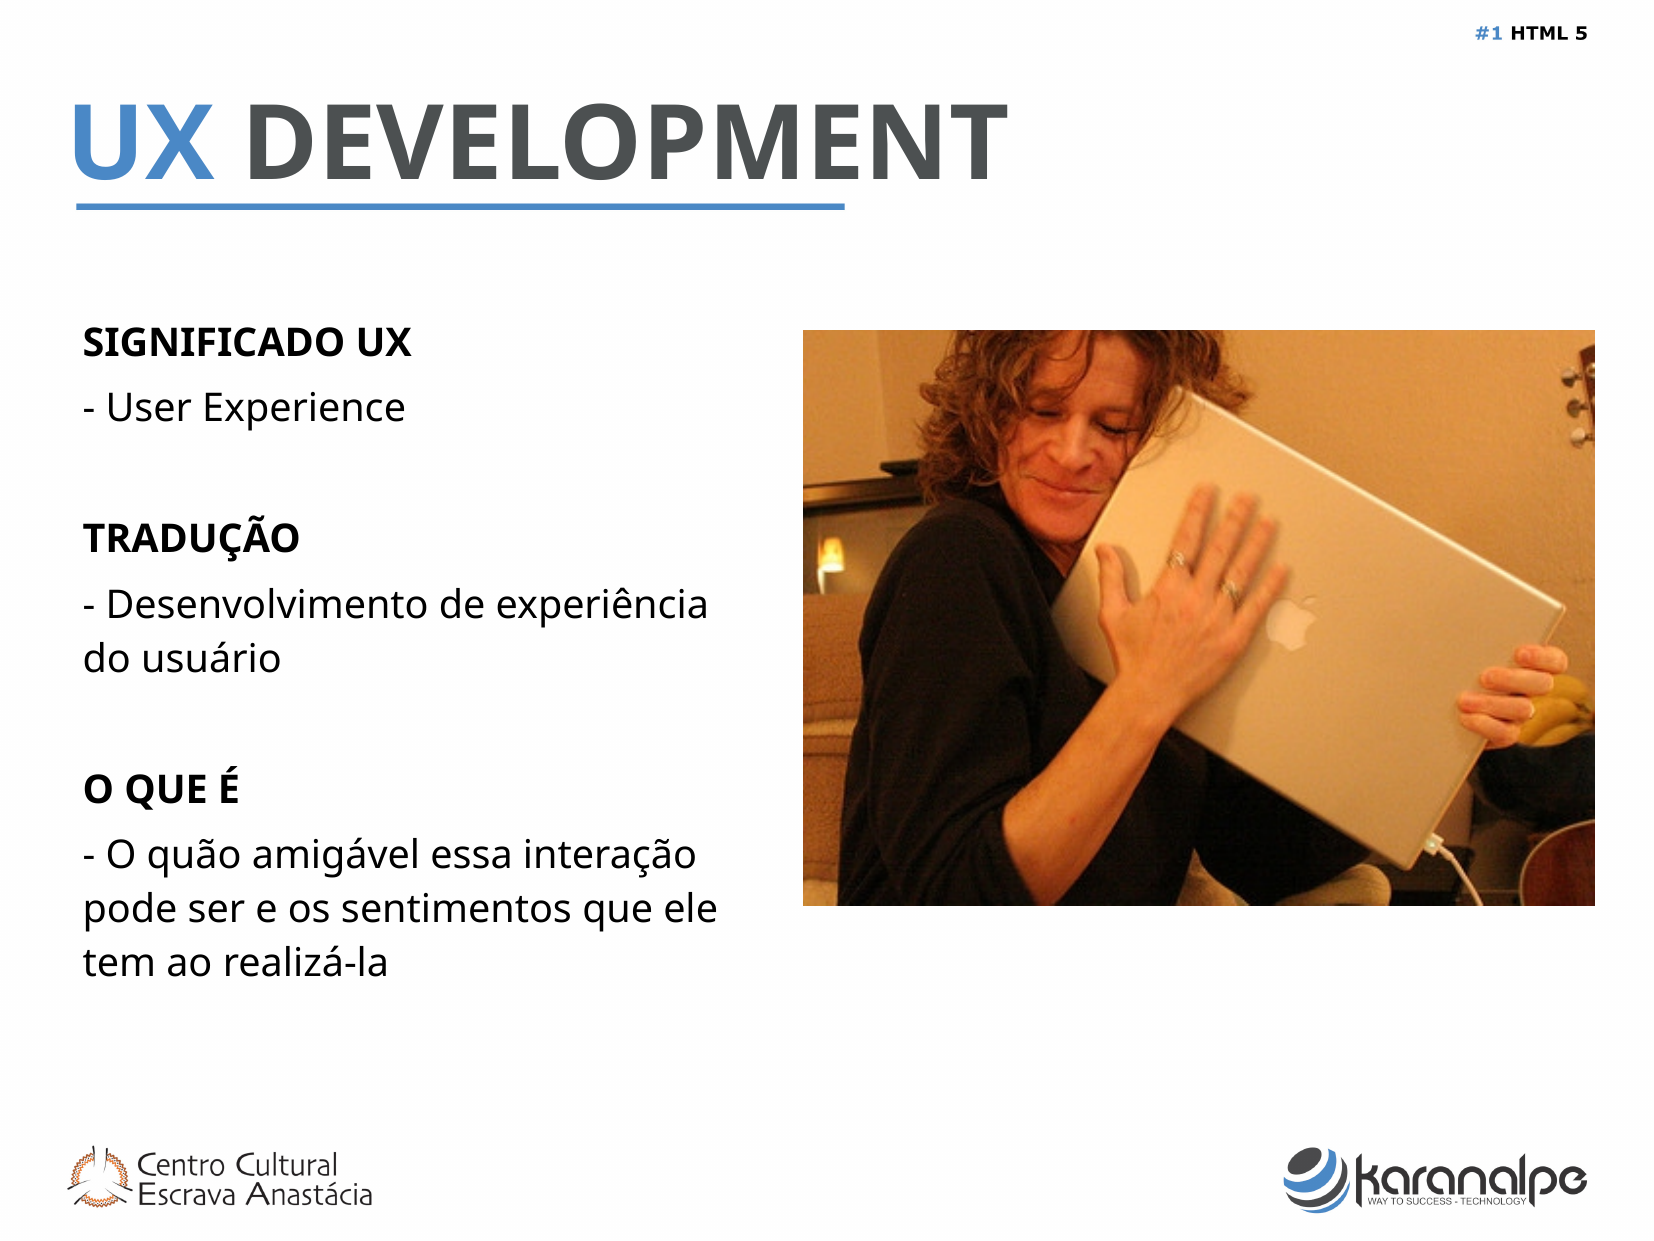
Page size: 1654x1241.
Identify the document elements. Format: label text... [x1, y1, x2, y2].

title UX DEVELOPMENT [66, 35, 1555, 243]
list SIGNIFICADO UX - User Experience TRADUÇÃO - Desenvolvimento de experiência do usuário O QUE É - O quão amigável essa interação pode ser e os sentimentos que ele tem ao realizá-la [82, 313, 768, 1099]
picture [0, 0, 1654, 1241]
